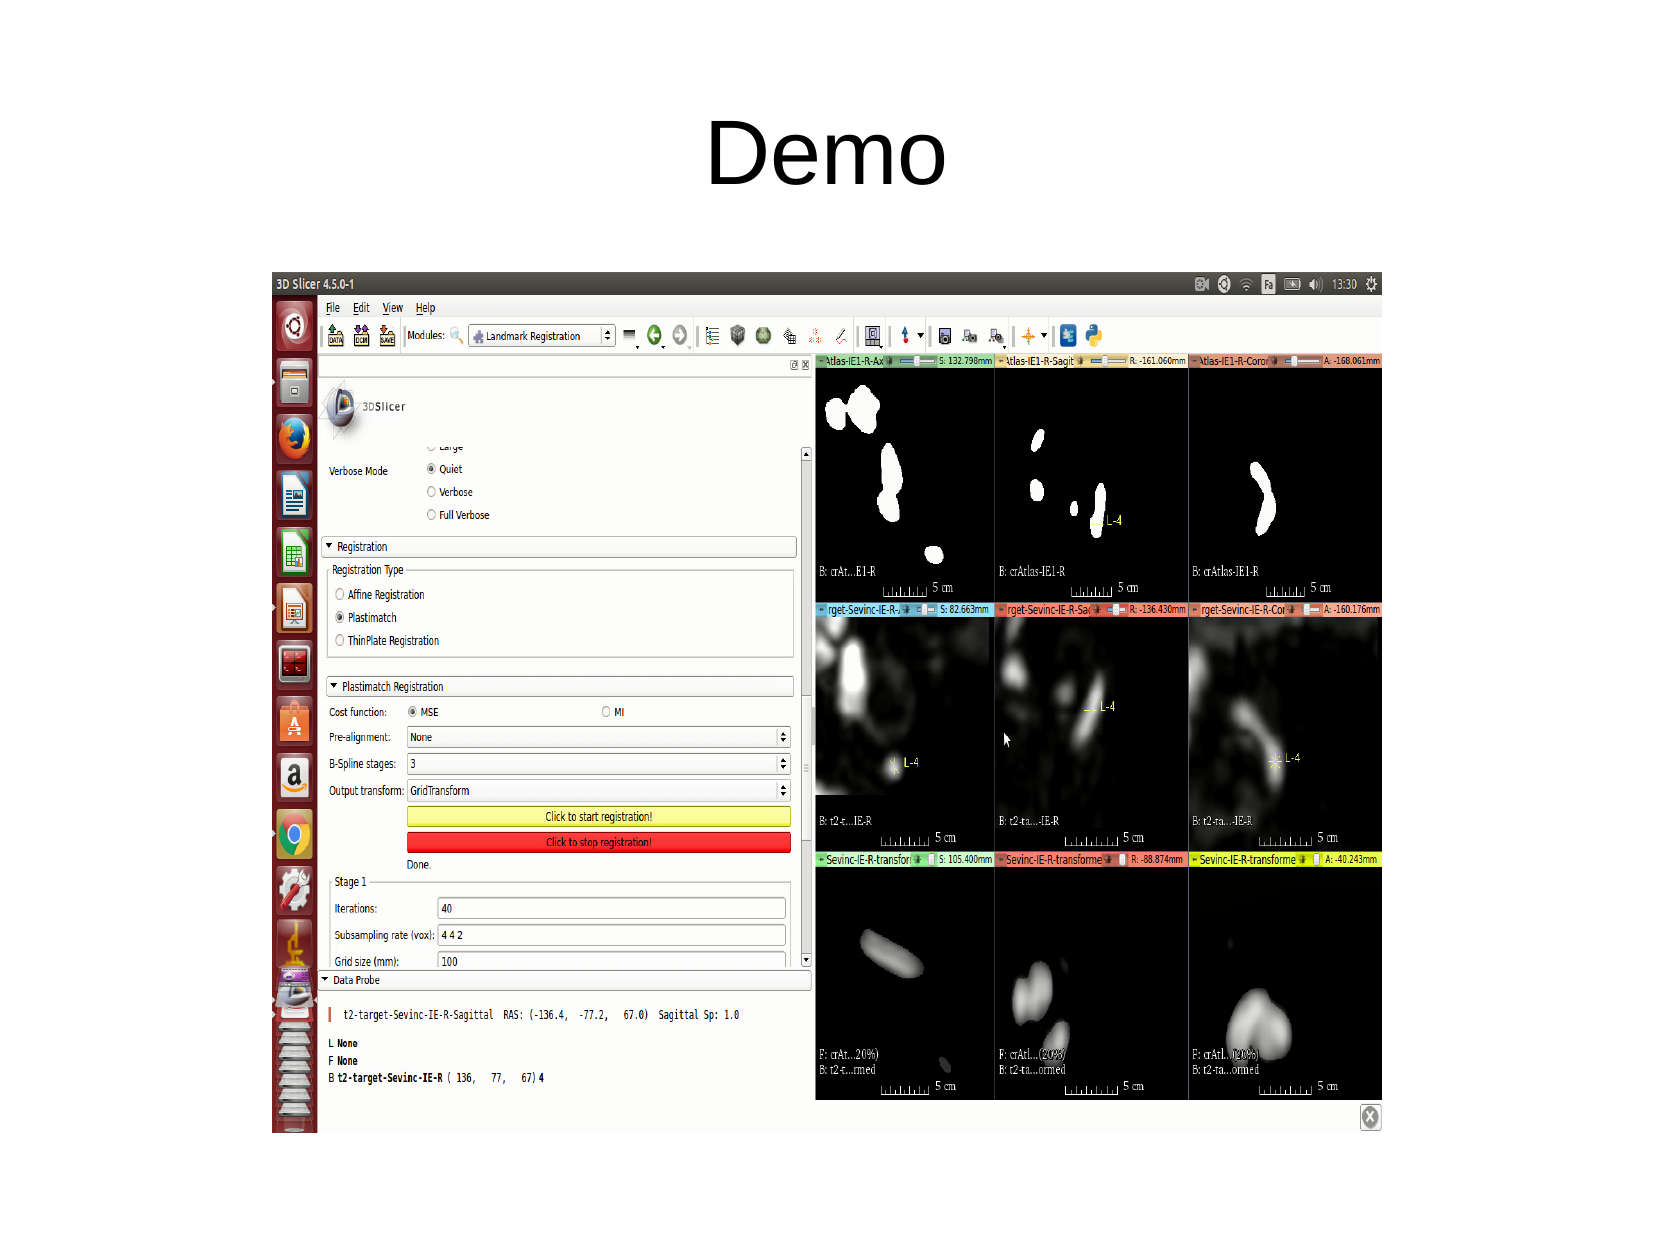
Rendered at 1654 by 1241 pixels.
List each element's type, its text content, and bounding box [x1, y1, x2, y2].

text_box [271, 271, 1382, 1134]
title Demo [82, 49, 1571, 257]
